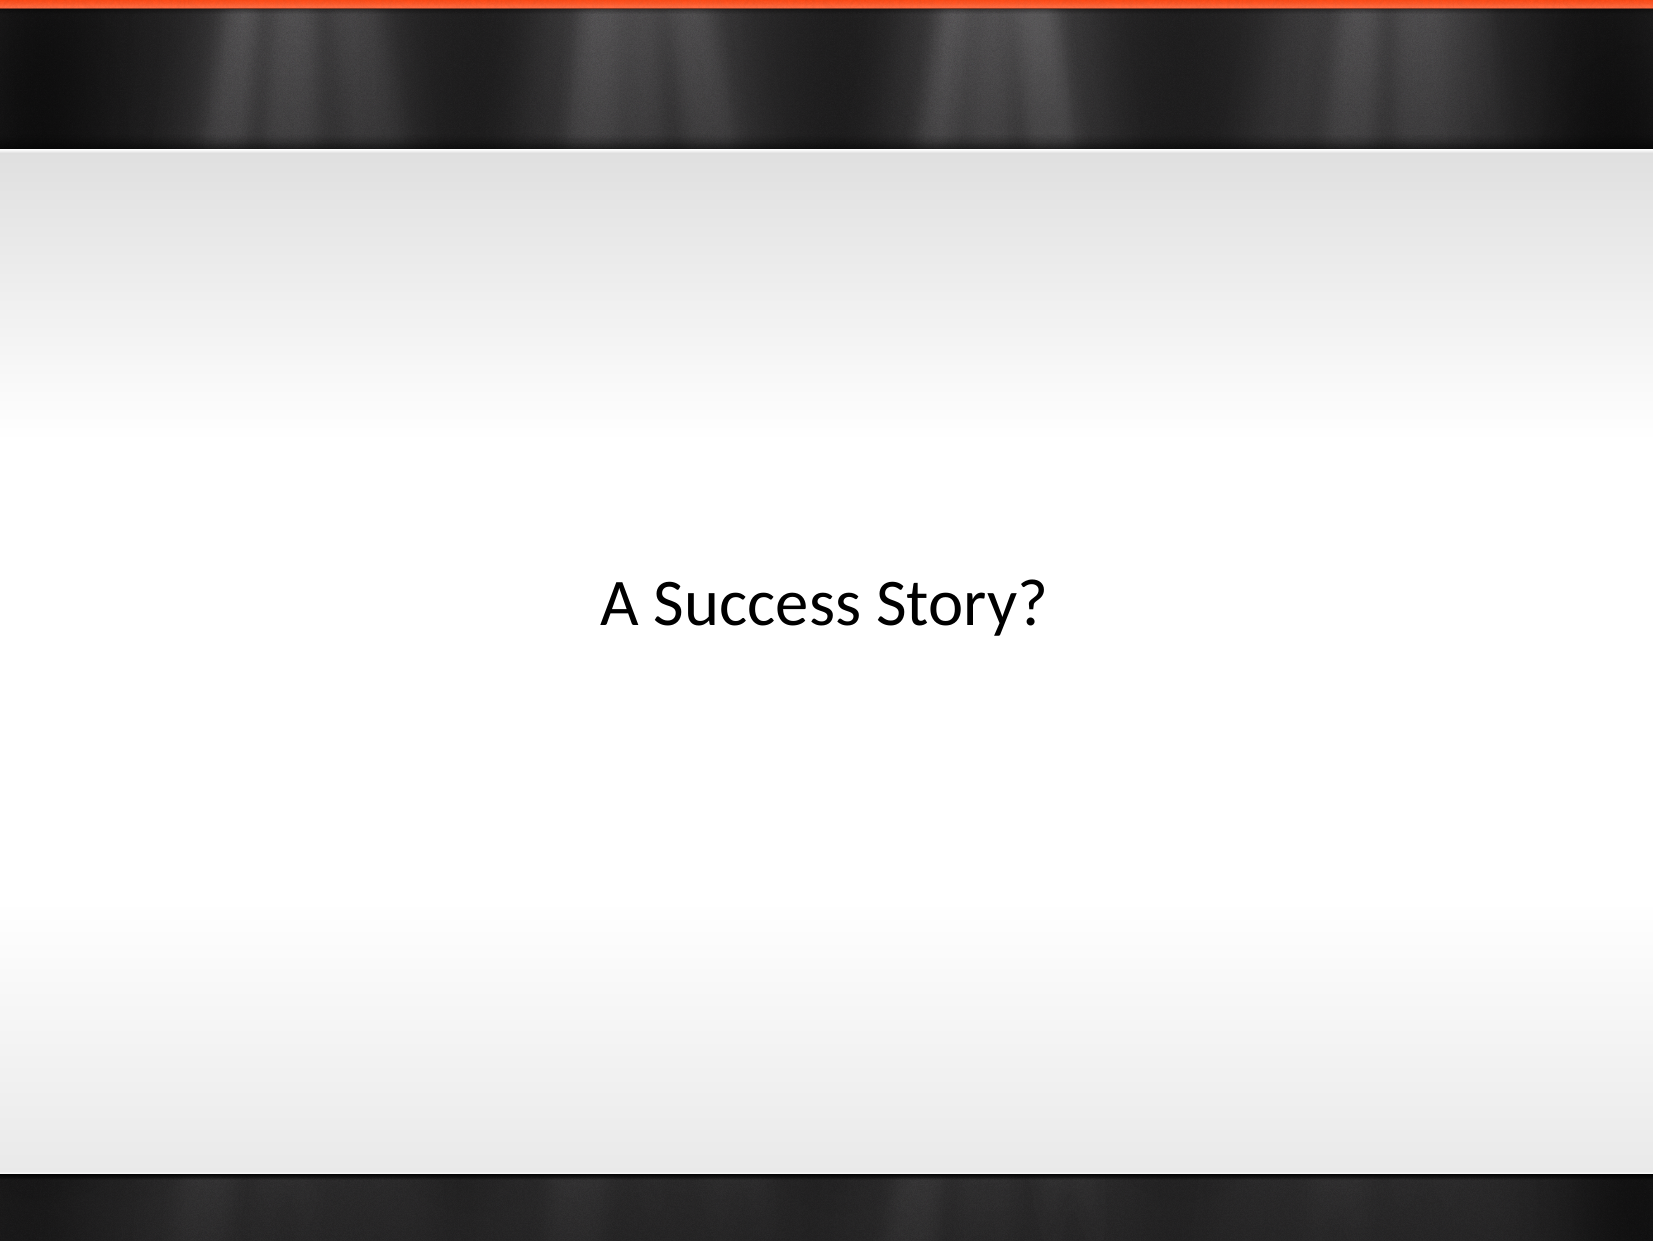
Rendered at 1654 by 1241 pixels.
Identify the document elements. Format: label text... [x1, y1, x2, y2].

picture [0, 0, 1653, 1241]
list A Success Story? [80, 575, 1569, 666]
